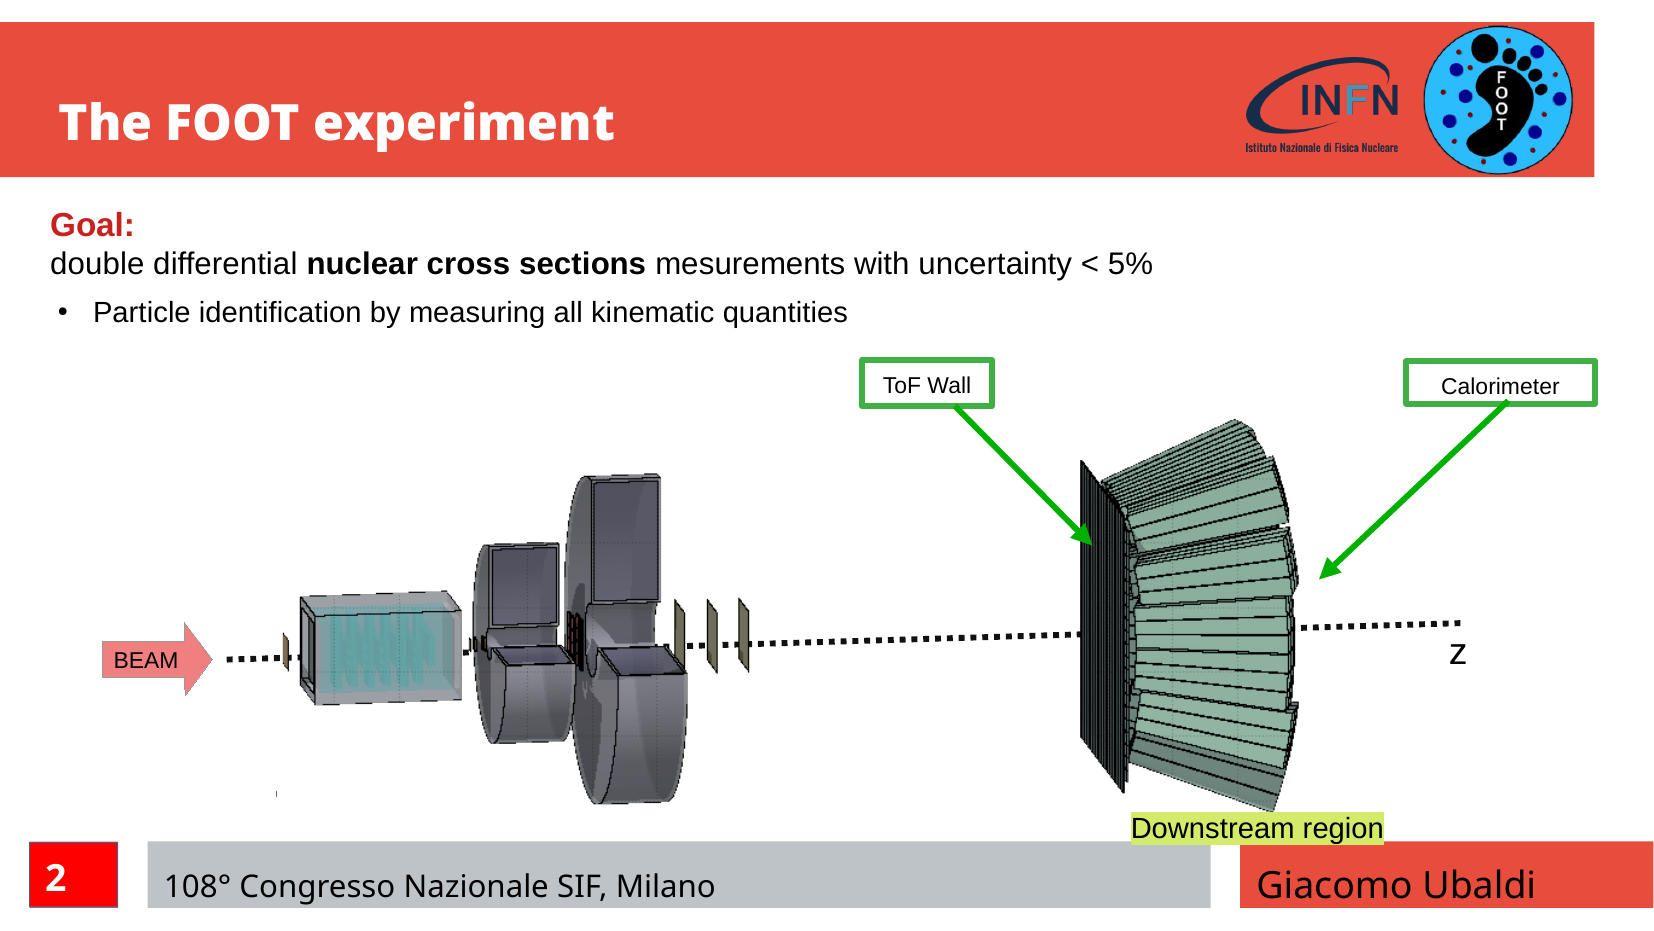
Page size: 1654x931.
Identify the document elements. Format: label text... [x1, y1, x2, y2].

text_box [184, 688, 191, 696]
text_box ToF Wall [861, 360, 993, 407]
text_box Calorimeter [1406, 361, 1596, 404]
text_box Particle identification by measuring all kinematic quantities [42, 288, 1654, 337]
picture [276, 413, 1323, 824]
title The FOOT experiment [1589, 44, 1595, 156]
text_box Goal: double differential nuclear cross sections mesurements with uncertainty < 5% [35, 196, 1654, 673]
text_box BEAM [98, 638, 217, 688]
text_box [29, 842, 118, 907]
picture [1246, 57, 1398, 152]
text_box z [1434, 619, 1528, 670]
text_box Downstream region [1116, 802, 1470, 860]
text_box 2 [30, 844, 86, 903]
text_box Giacomo Ubaldi [1241, 850, 1568, 910]
title The FOOT experiment [59, 44, 1409, 156]
text_box [184, 622, 197, 638]
picture [1409, 22, 1589, 182]
text_box 108° Congresso Nazionale SIF, Milano [149, 856, 772, 908]
